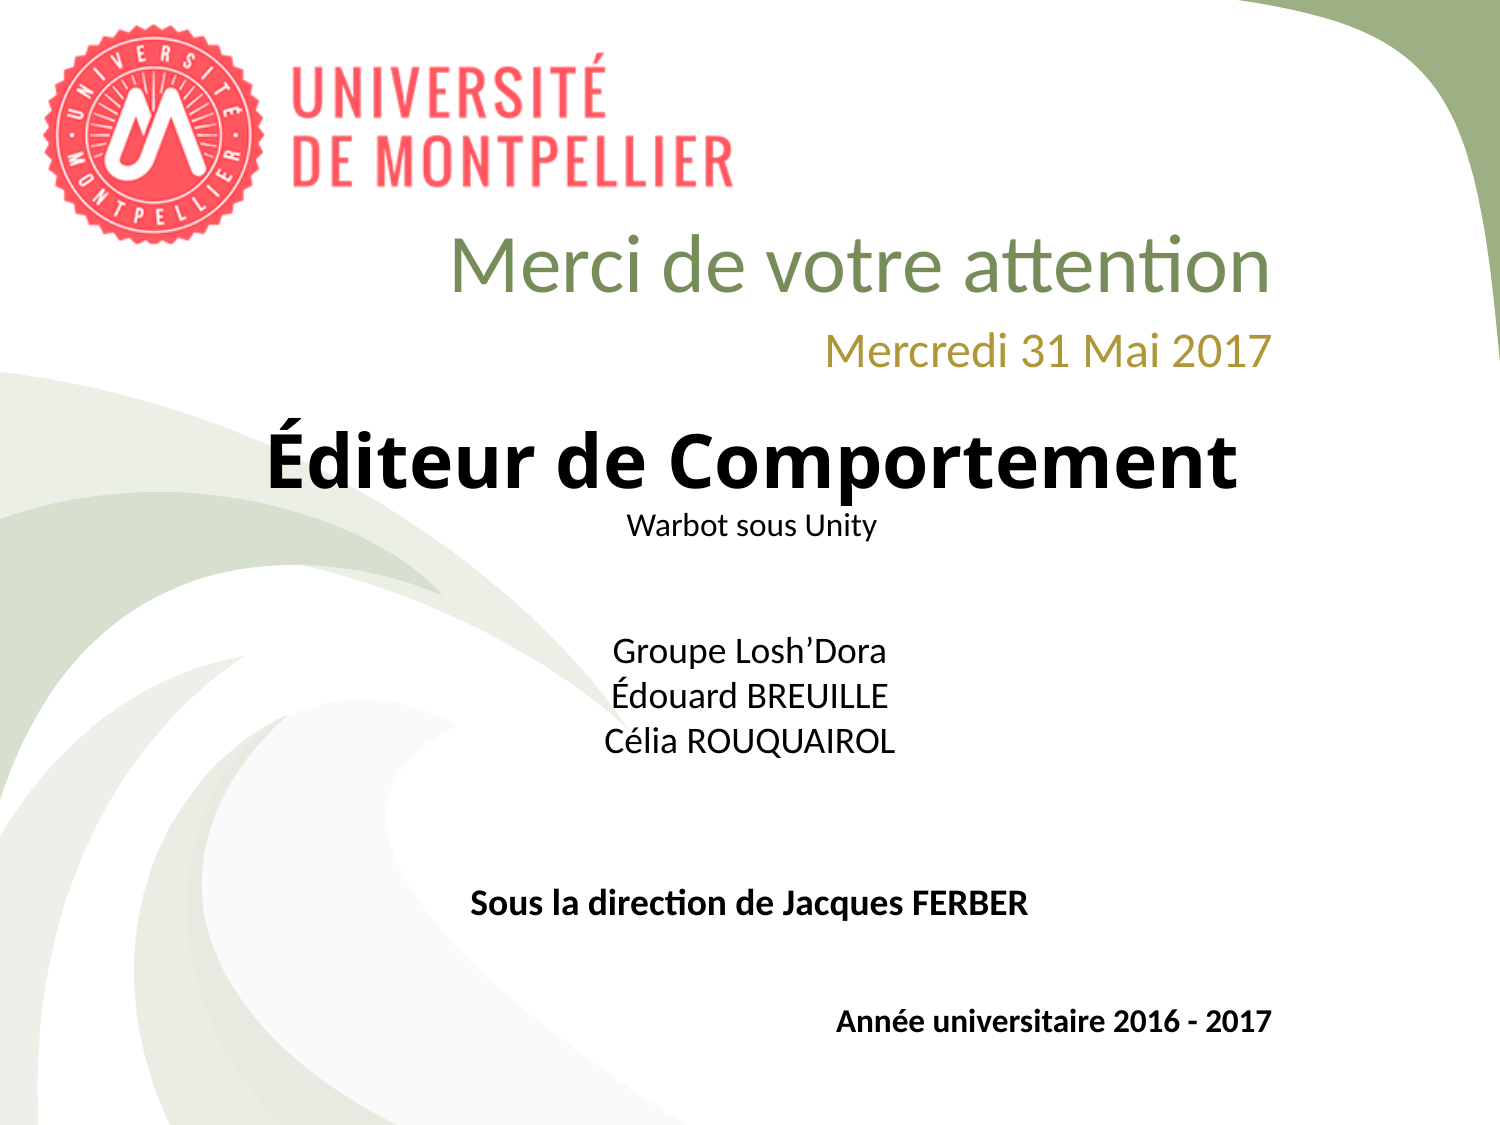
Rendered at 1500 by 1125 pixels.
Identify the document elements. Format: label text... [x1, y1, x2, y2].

text_box Année universitaire 2016 - 2017 [0, 991, 1288, 1047]
text_box Groupe Losh’Dora Édouard BREUILLE Célia ROUQUAIROL [0, 618, 1500, 769]
title Merci de votre attention [163, 201, 1289, 309]
text_box Sous la direction de Jacques FERBER [0, 870, 1500, 931]
picture [36, 18, 765, 247]
text_box Éditeur de Comportement Warbot sous Unity [2, 406, 1500, 551]
subtitle Mercredi 31 Mai 2017 [163, 309, 1289, 386]
